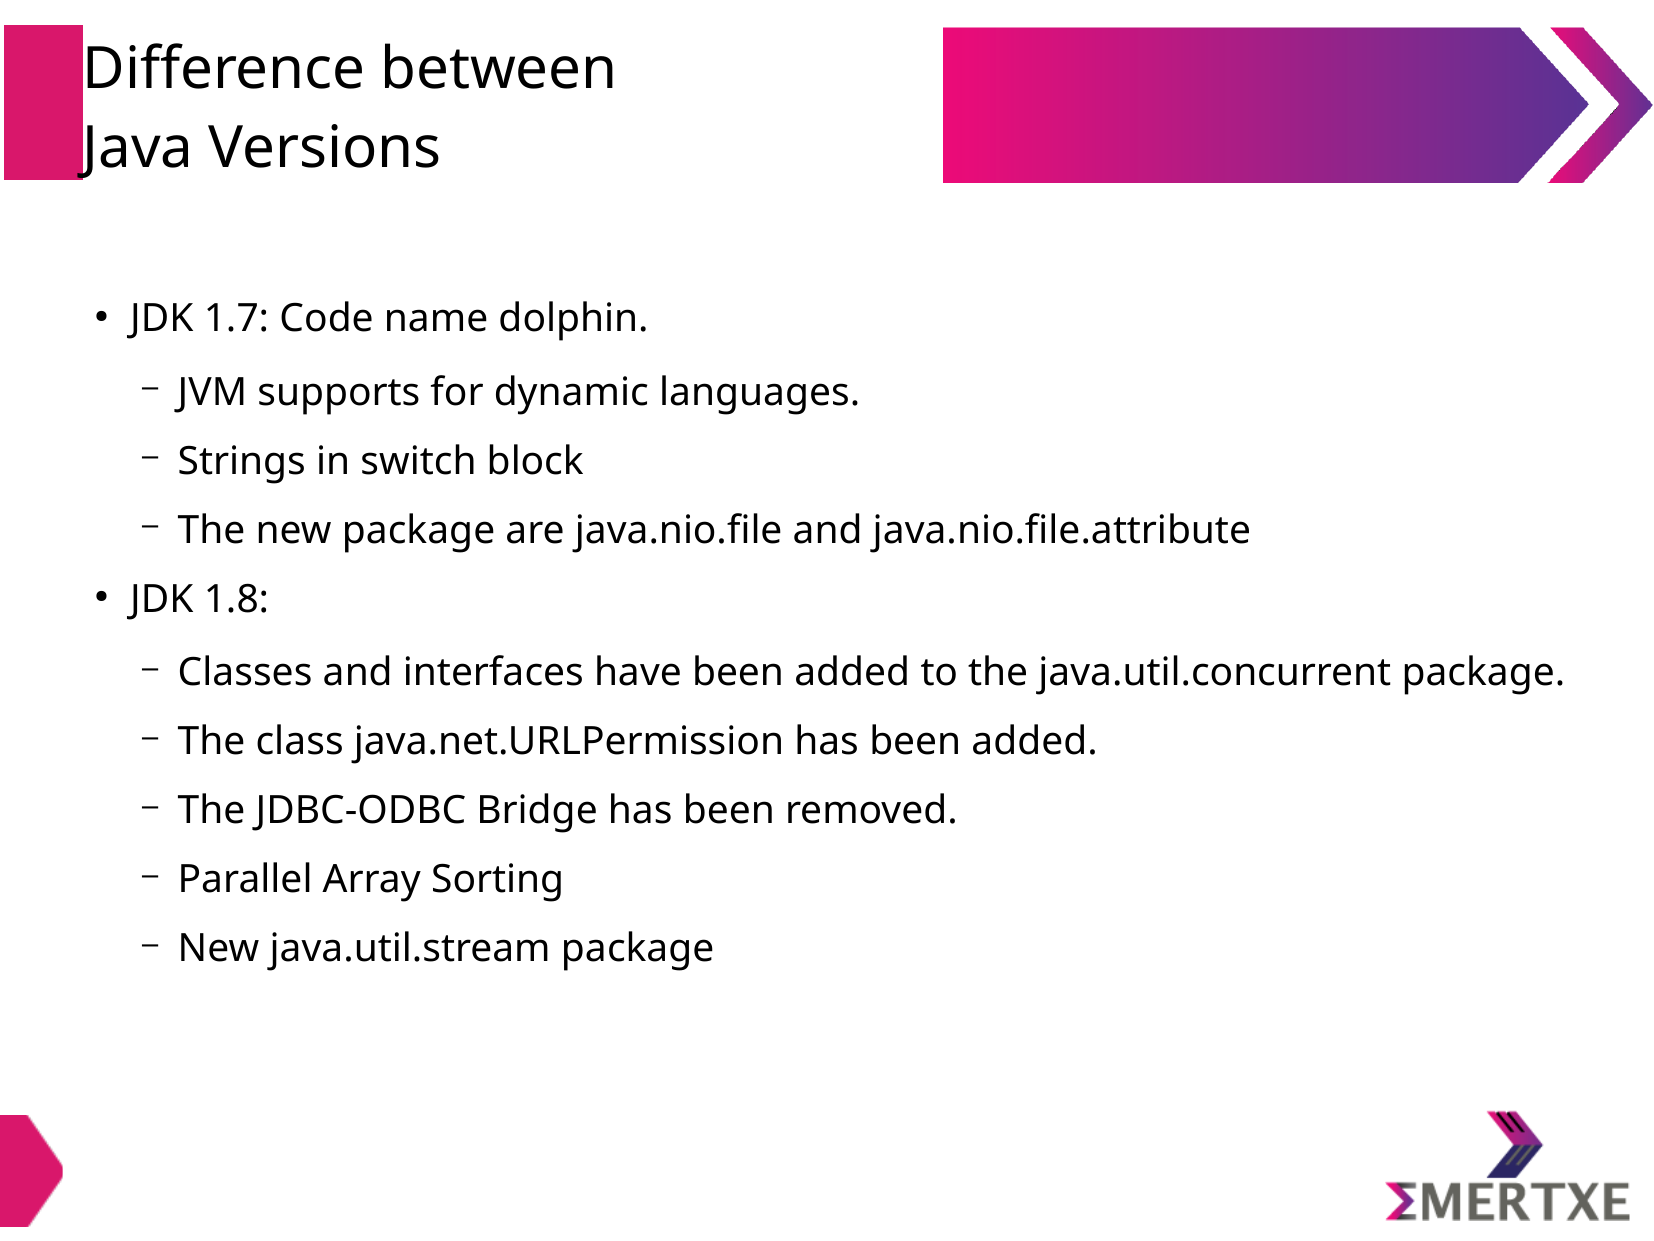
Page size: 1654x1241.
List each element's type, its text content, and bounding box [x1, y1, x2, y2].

picture [1571, 27, 1653, 183]
picture [1385, 1107, 1631, 1221]
title Difference between Java Versions [82, 2, 1571, 210]
list JDK 1.7: Code name dolphin. JVM supports for dynamic languages. Strings in switch block The new package are java.nio.file and java.nio.file.attribute JDK 1.8: Classes and interfaces have been added to the java.util.concurrent package. The class java.net.URLPermission has been added. The JDBC-ODBC Bridge has been removed. Parallel Array Sorting New java.util.stream package [82, 290, 1571, 1010]
